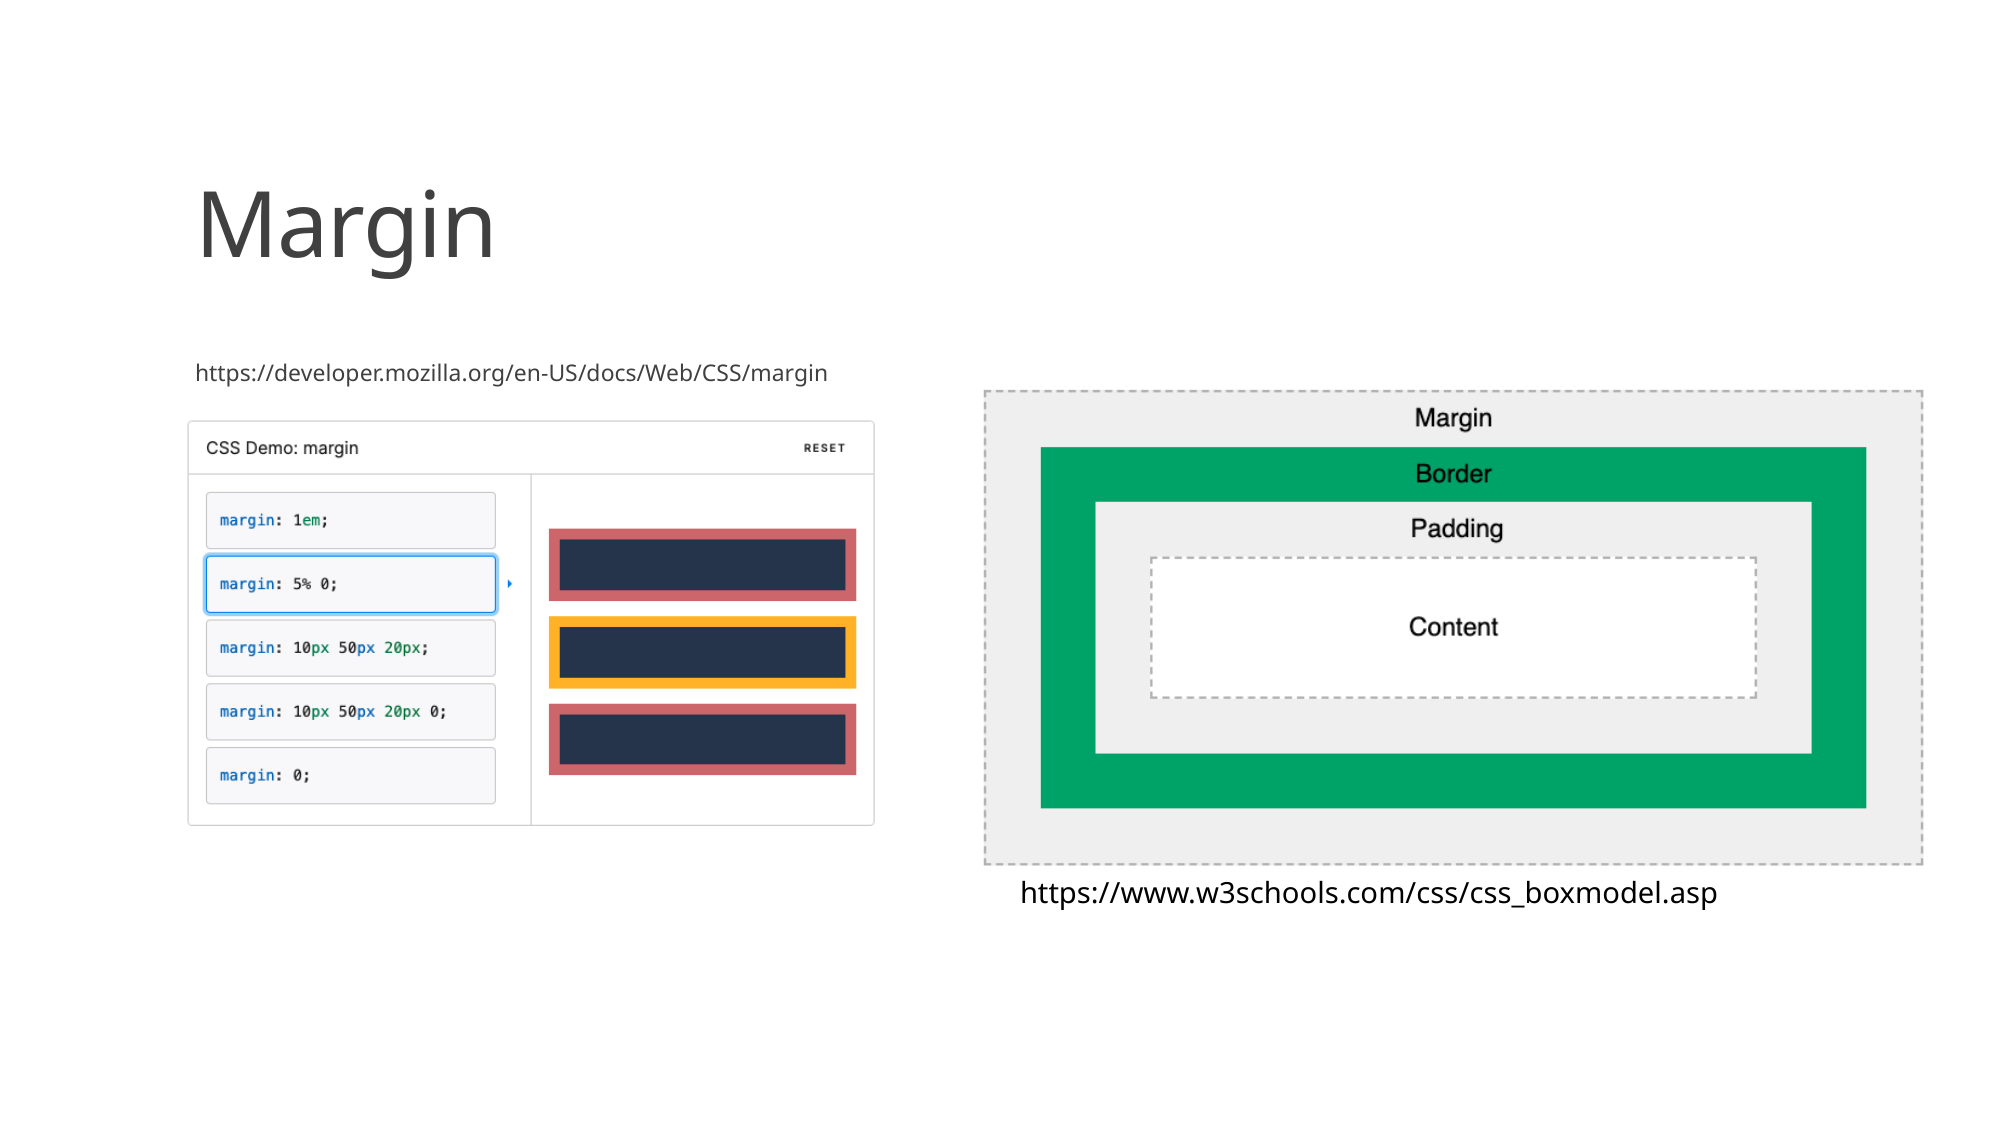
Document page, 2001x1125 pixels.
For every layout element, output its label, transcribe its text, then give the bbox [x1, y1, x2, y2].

text_box https://www.w3schools.com/css/css_boxmodel.asp [1005, 866, 2000, 917]
picture [180, 413, 892, 840]
picture [973, 373, 1938, 879]
list https://developer.mozilla.org/en-US/docs/Web/CSS/margin [180, 345, 1831, 963]
title Margin [180, 47, 1831, 286]
